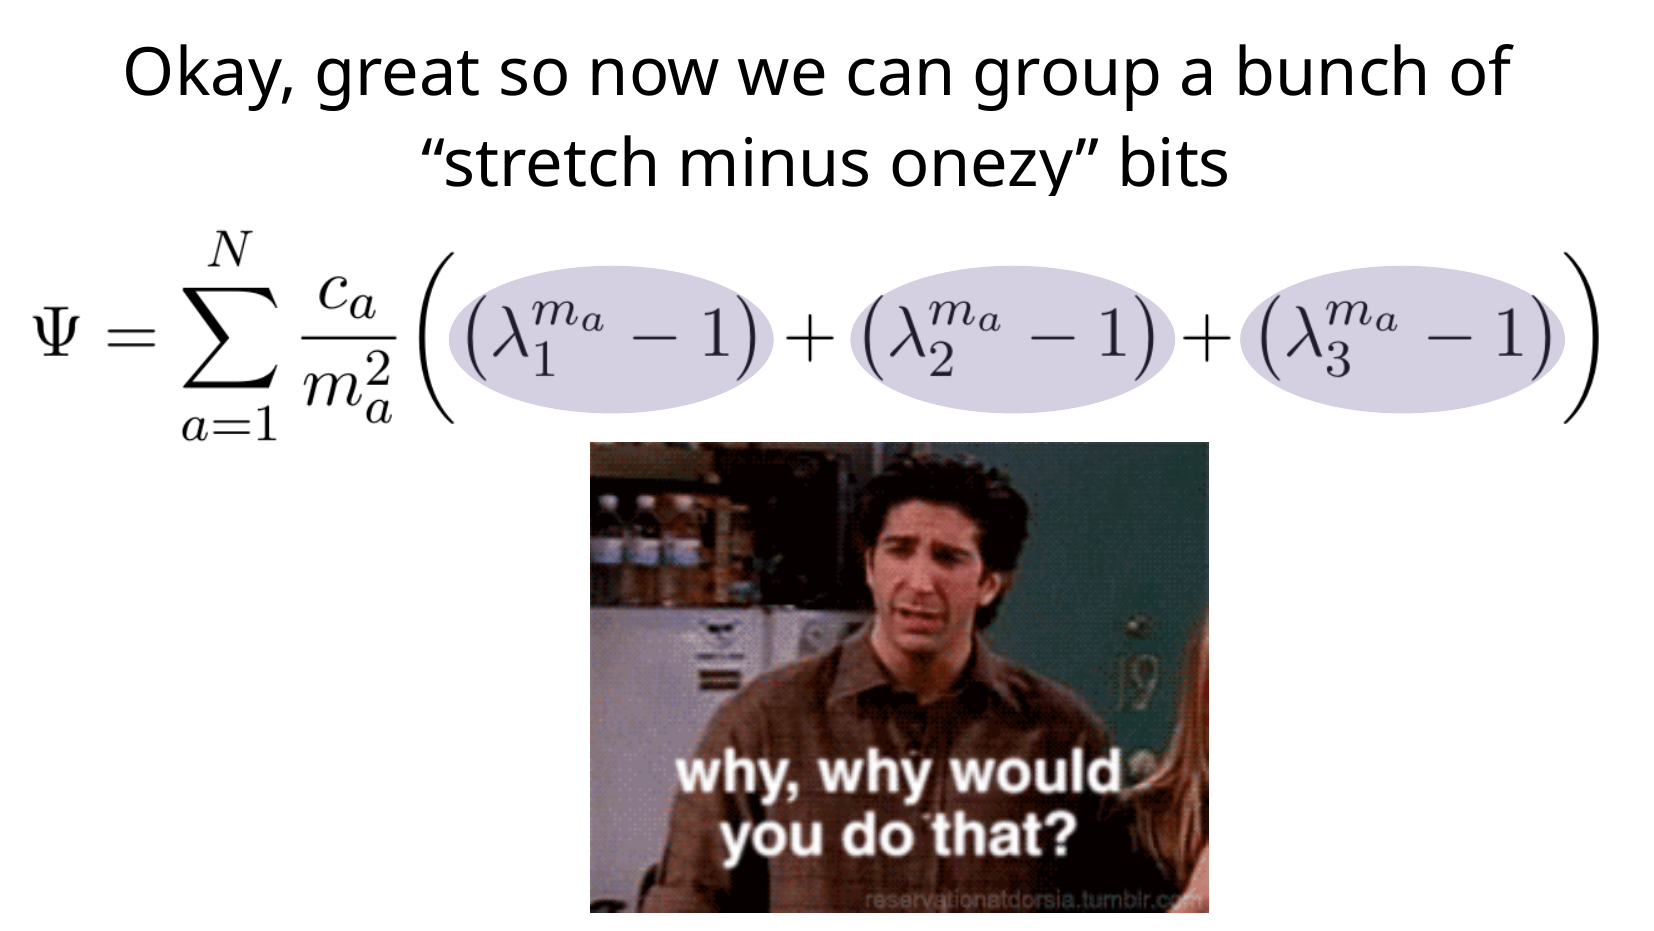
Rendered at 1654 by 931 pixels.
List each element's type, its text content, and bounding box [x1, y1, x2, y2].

text_box [850, 265, 1176, 414]
text_box [1240, 265, 1566, 414]
picture [0, 196, 1654, 913]
title Okay, great so now we can group a bunch of “stretch minus onezy” bits [82, 37, 1571, 193]
text_box [448, 265, 774, 414]
